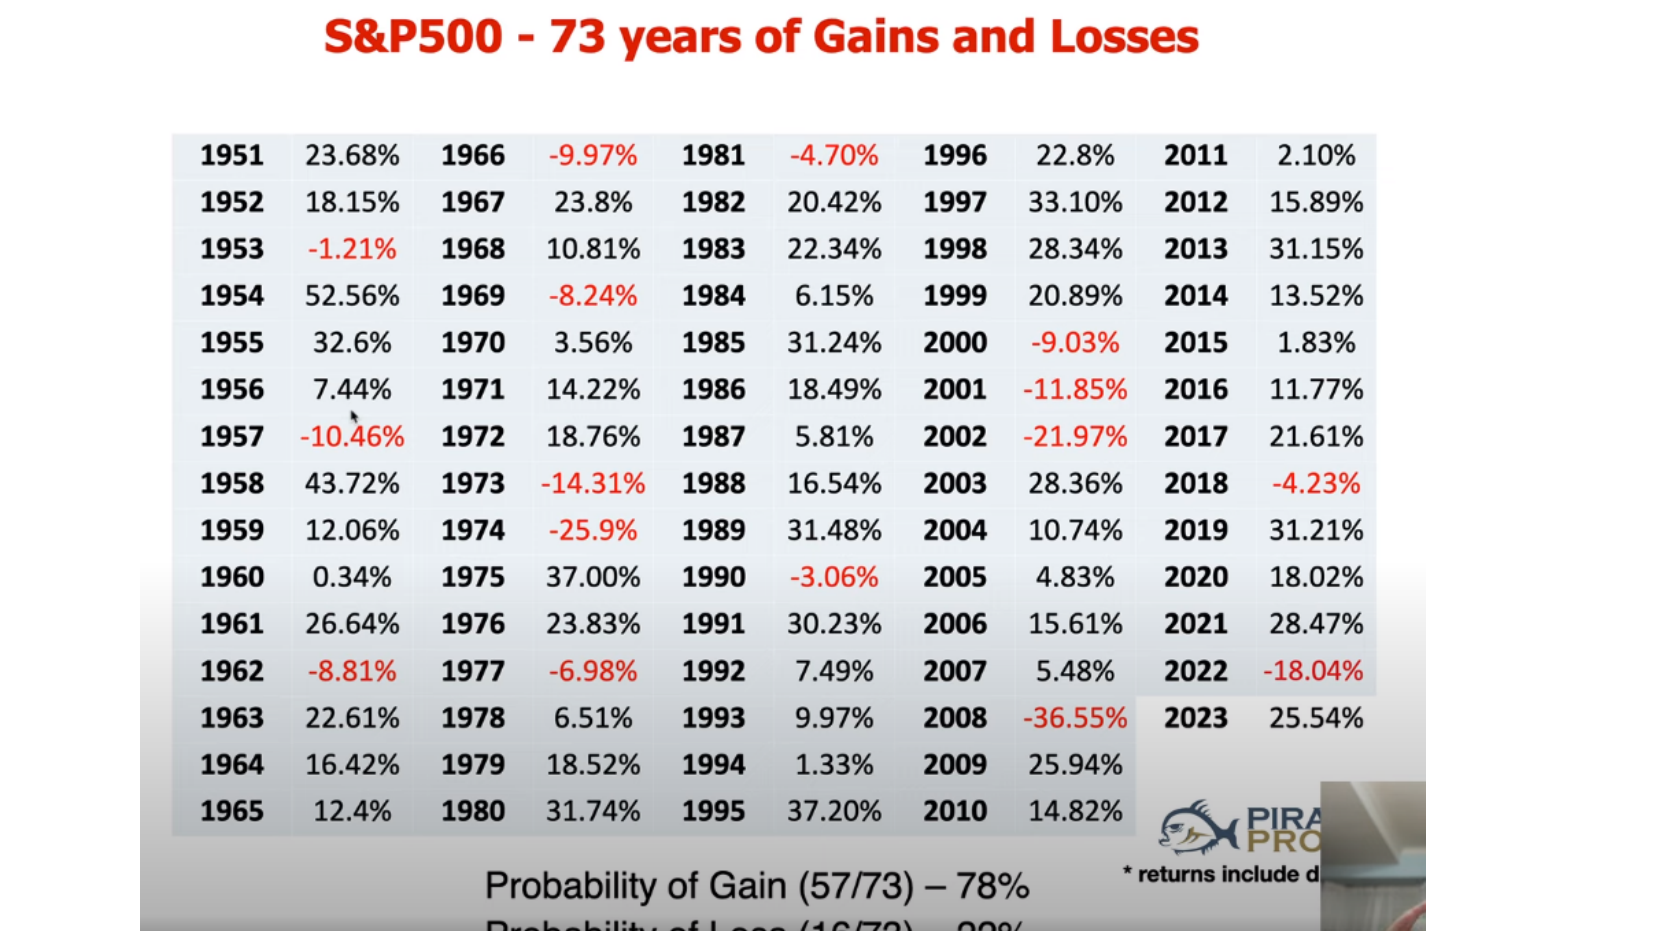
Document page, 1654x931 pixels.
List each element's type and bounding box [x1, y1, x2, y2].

picture [140, 7, 1426, 931]
